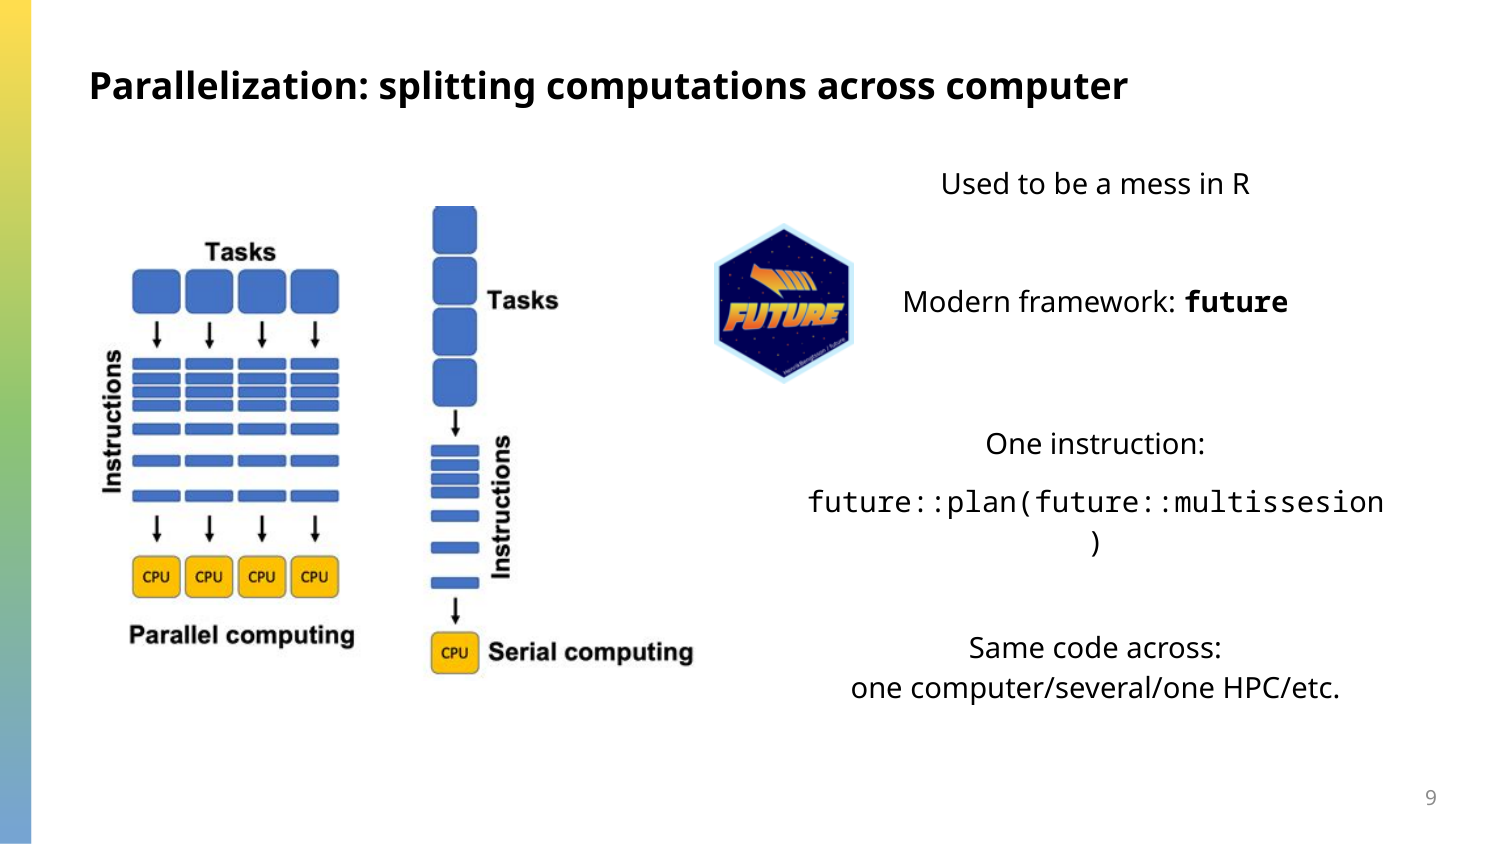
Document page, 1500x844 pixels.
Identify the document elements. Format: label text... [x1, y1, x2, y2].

text_box Used to be a mess in R [856, 156, 1335, 207]
text_box future::plan(future::multissesion) [791, 473, 1400, 518]
text_box One instruction: [791, 415, 1400, 467]
text_box Same code across: one computer/several/one HPC/etc. [791, 620, 1400, 707]
list Parallelization: splitting computations across computer [88, 61, 1442, 157]
picture [0, 0, 1500, 844]
text_box Modern framework: future [854, 273, 1400, 326]
